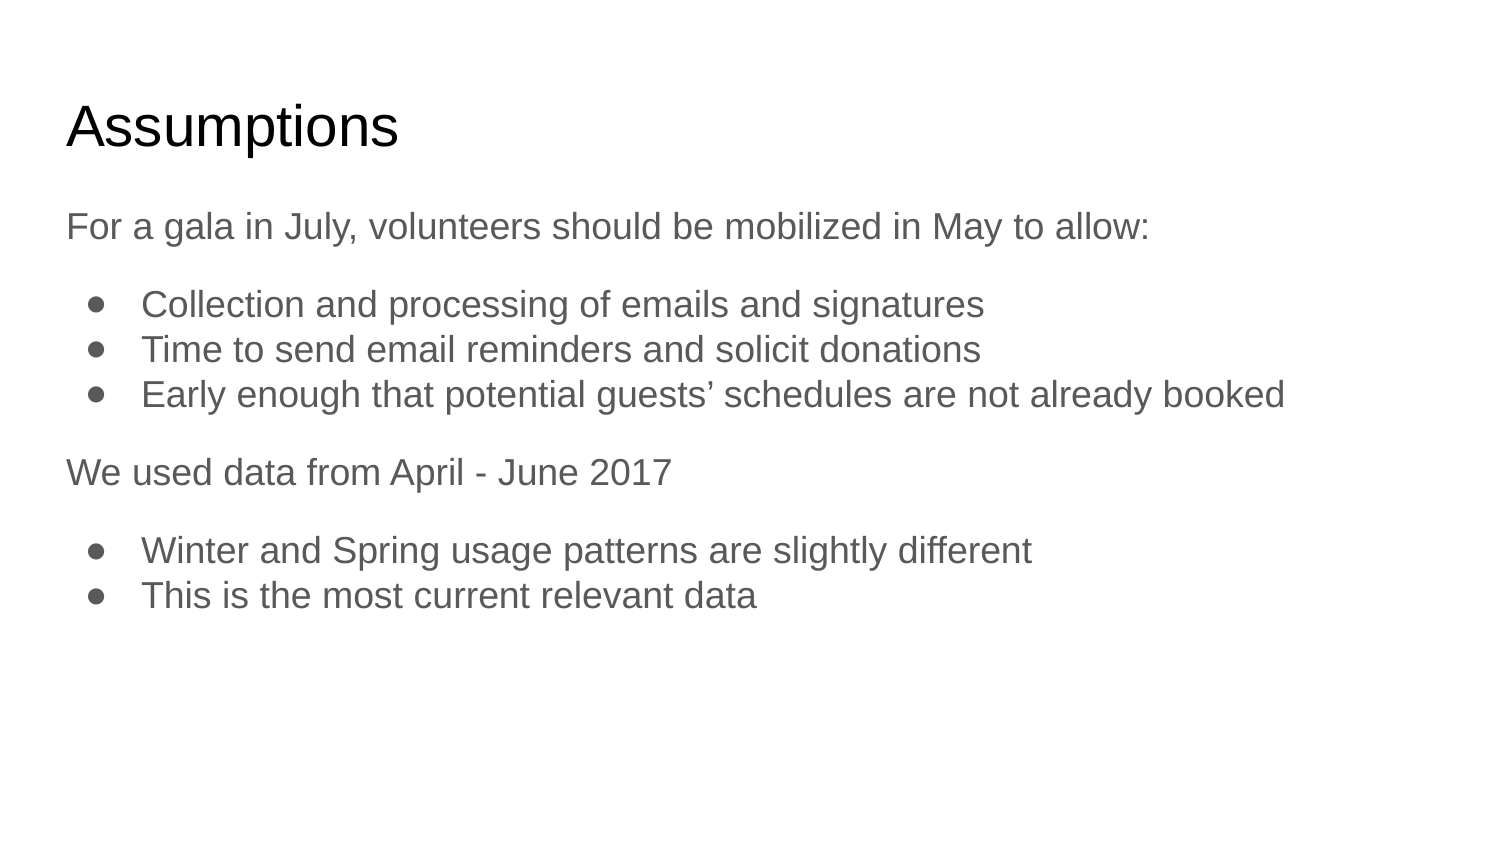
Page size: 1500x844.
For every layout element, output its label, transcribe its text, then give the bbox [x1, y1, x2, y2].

title Assumptions [51, 72, 1449, 167]
list For a gala in July, volunteers should be mobilized in May to allow: Collection and processing of emails and signatures Time to send email reminders and solicit donations Early enough that potential guests’ schedules are not already booked We used data from April - June 2017 Winter and Spring usage patterns are slightly different This is the most current relevant data [51, 186, 1449, 747]
